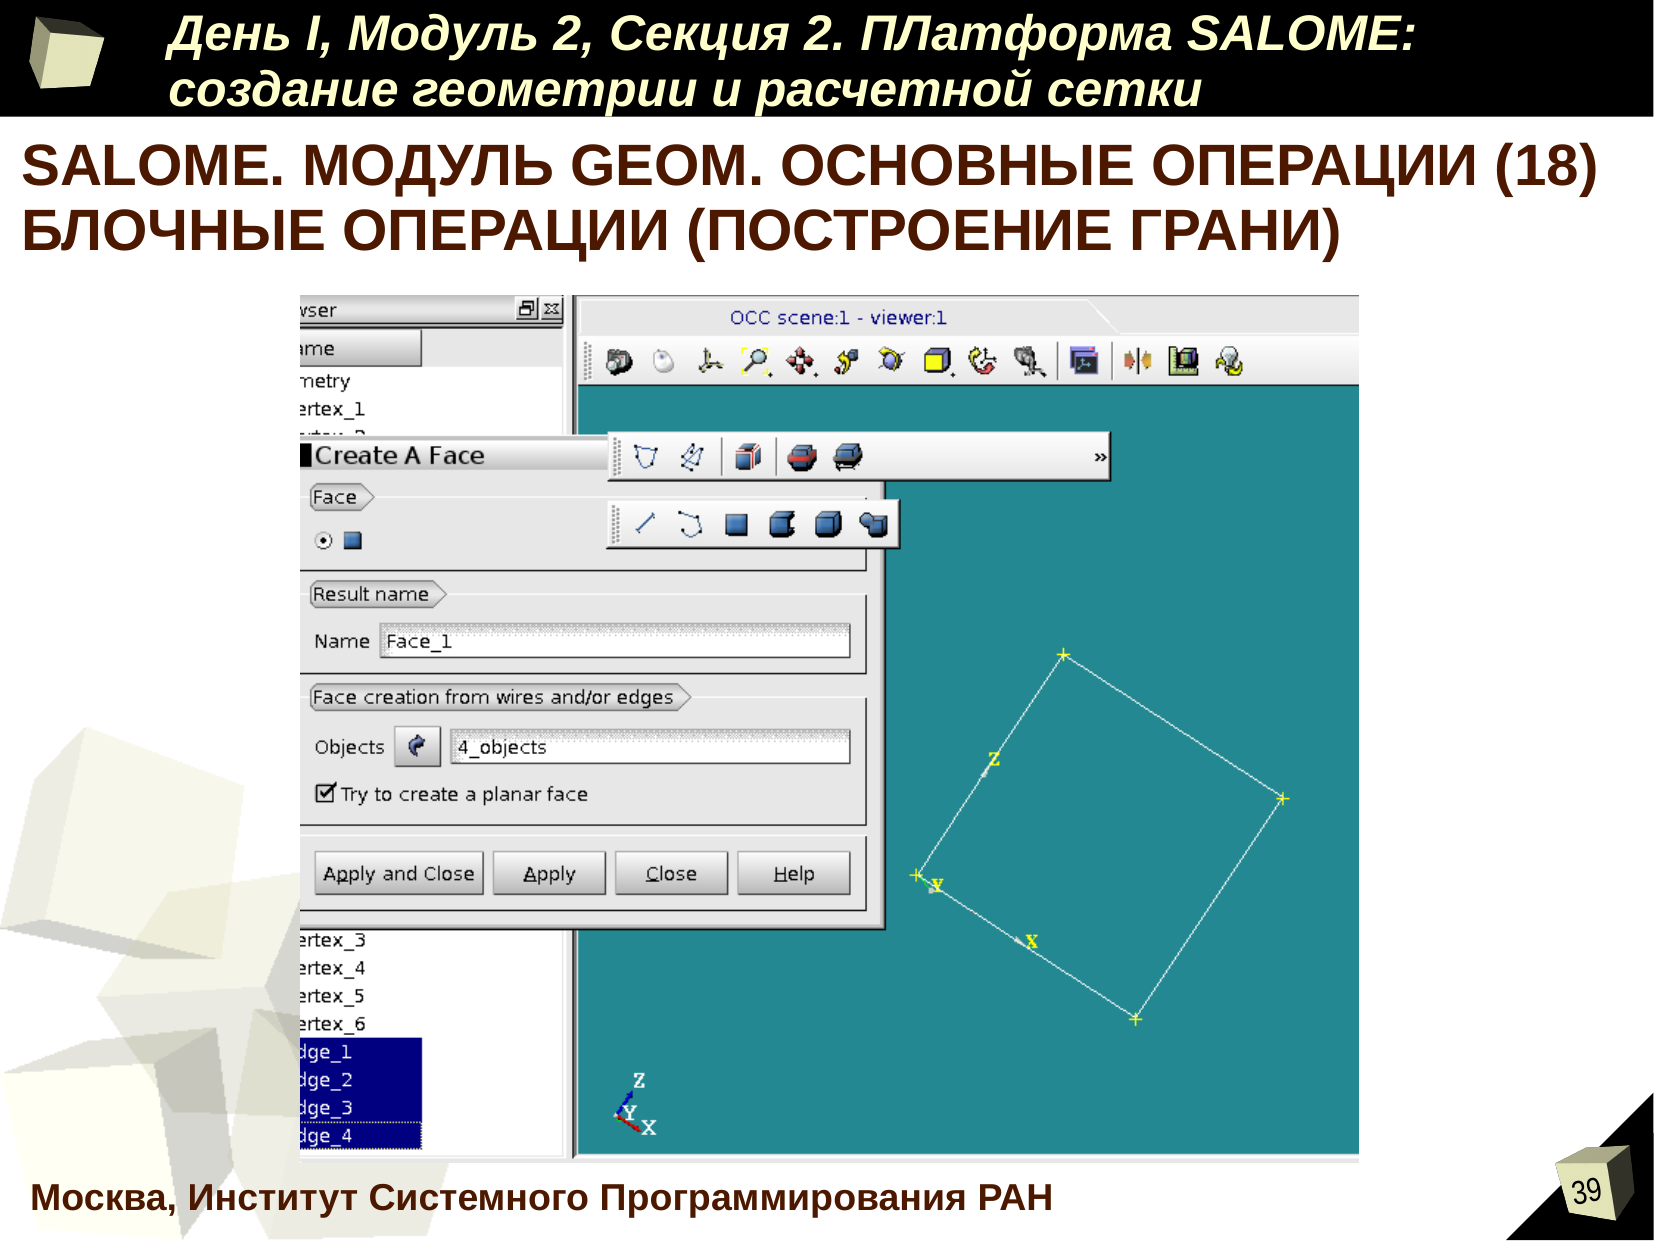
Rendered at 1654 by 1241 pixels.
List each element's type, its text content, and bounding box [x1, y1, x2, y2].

text_box SALOME. МОДУЛЬ GEOM. ОСНОВНЫЕ ОПЕРАЦИИ (18) БЛОЧНЫЕ ОПЕРАЦИИ (ПОСТРОЕНИЕ ГРАНИ) [6, 125, 1654, 270]
picture [464, 1193, 472, 1198]
picture [0, 295, 1359, 1241]
